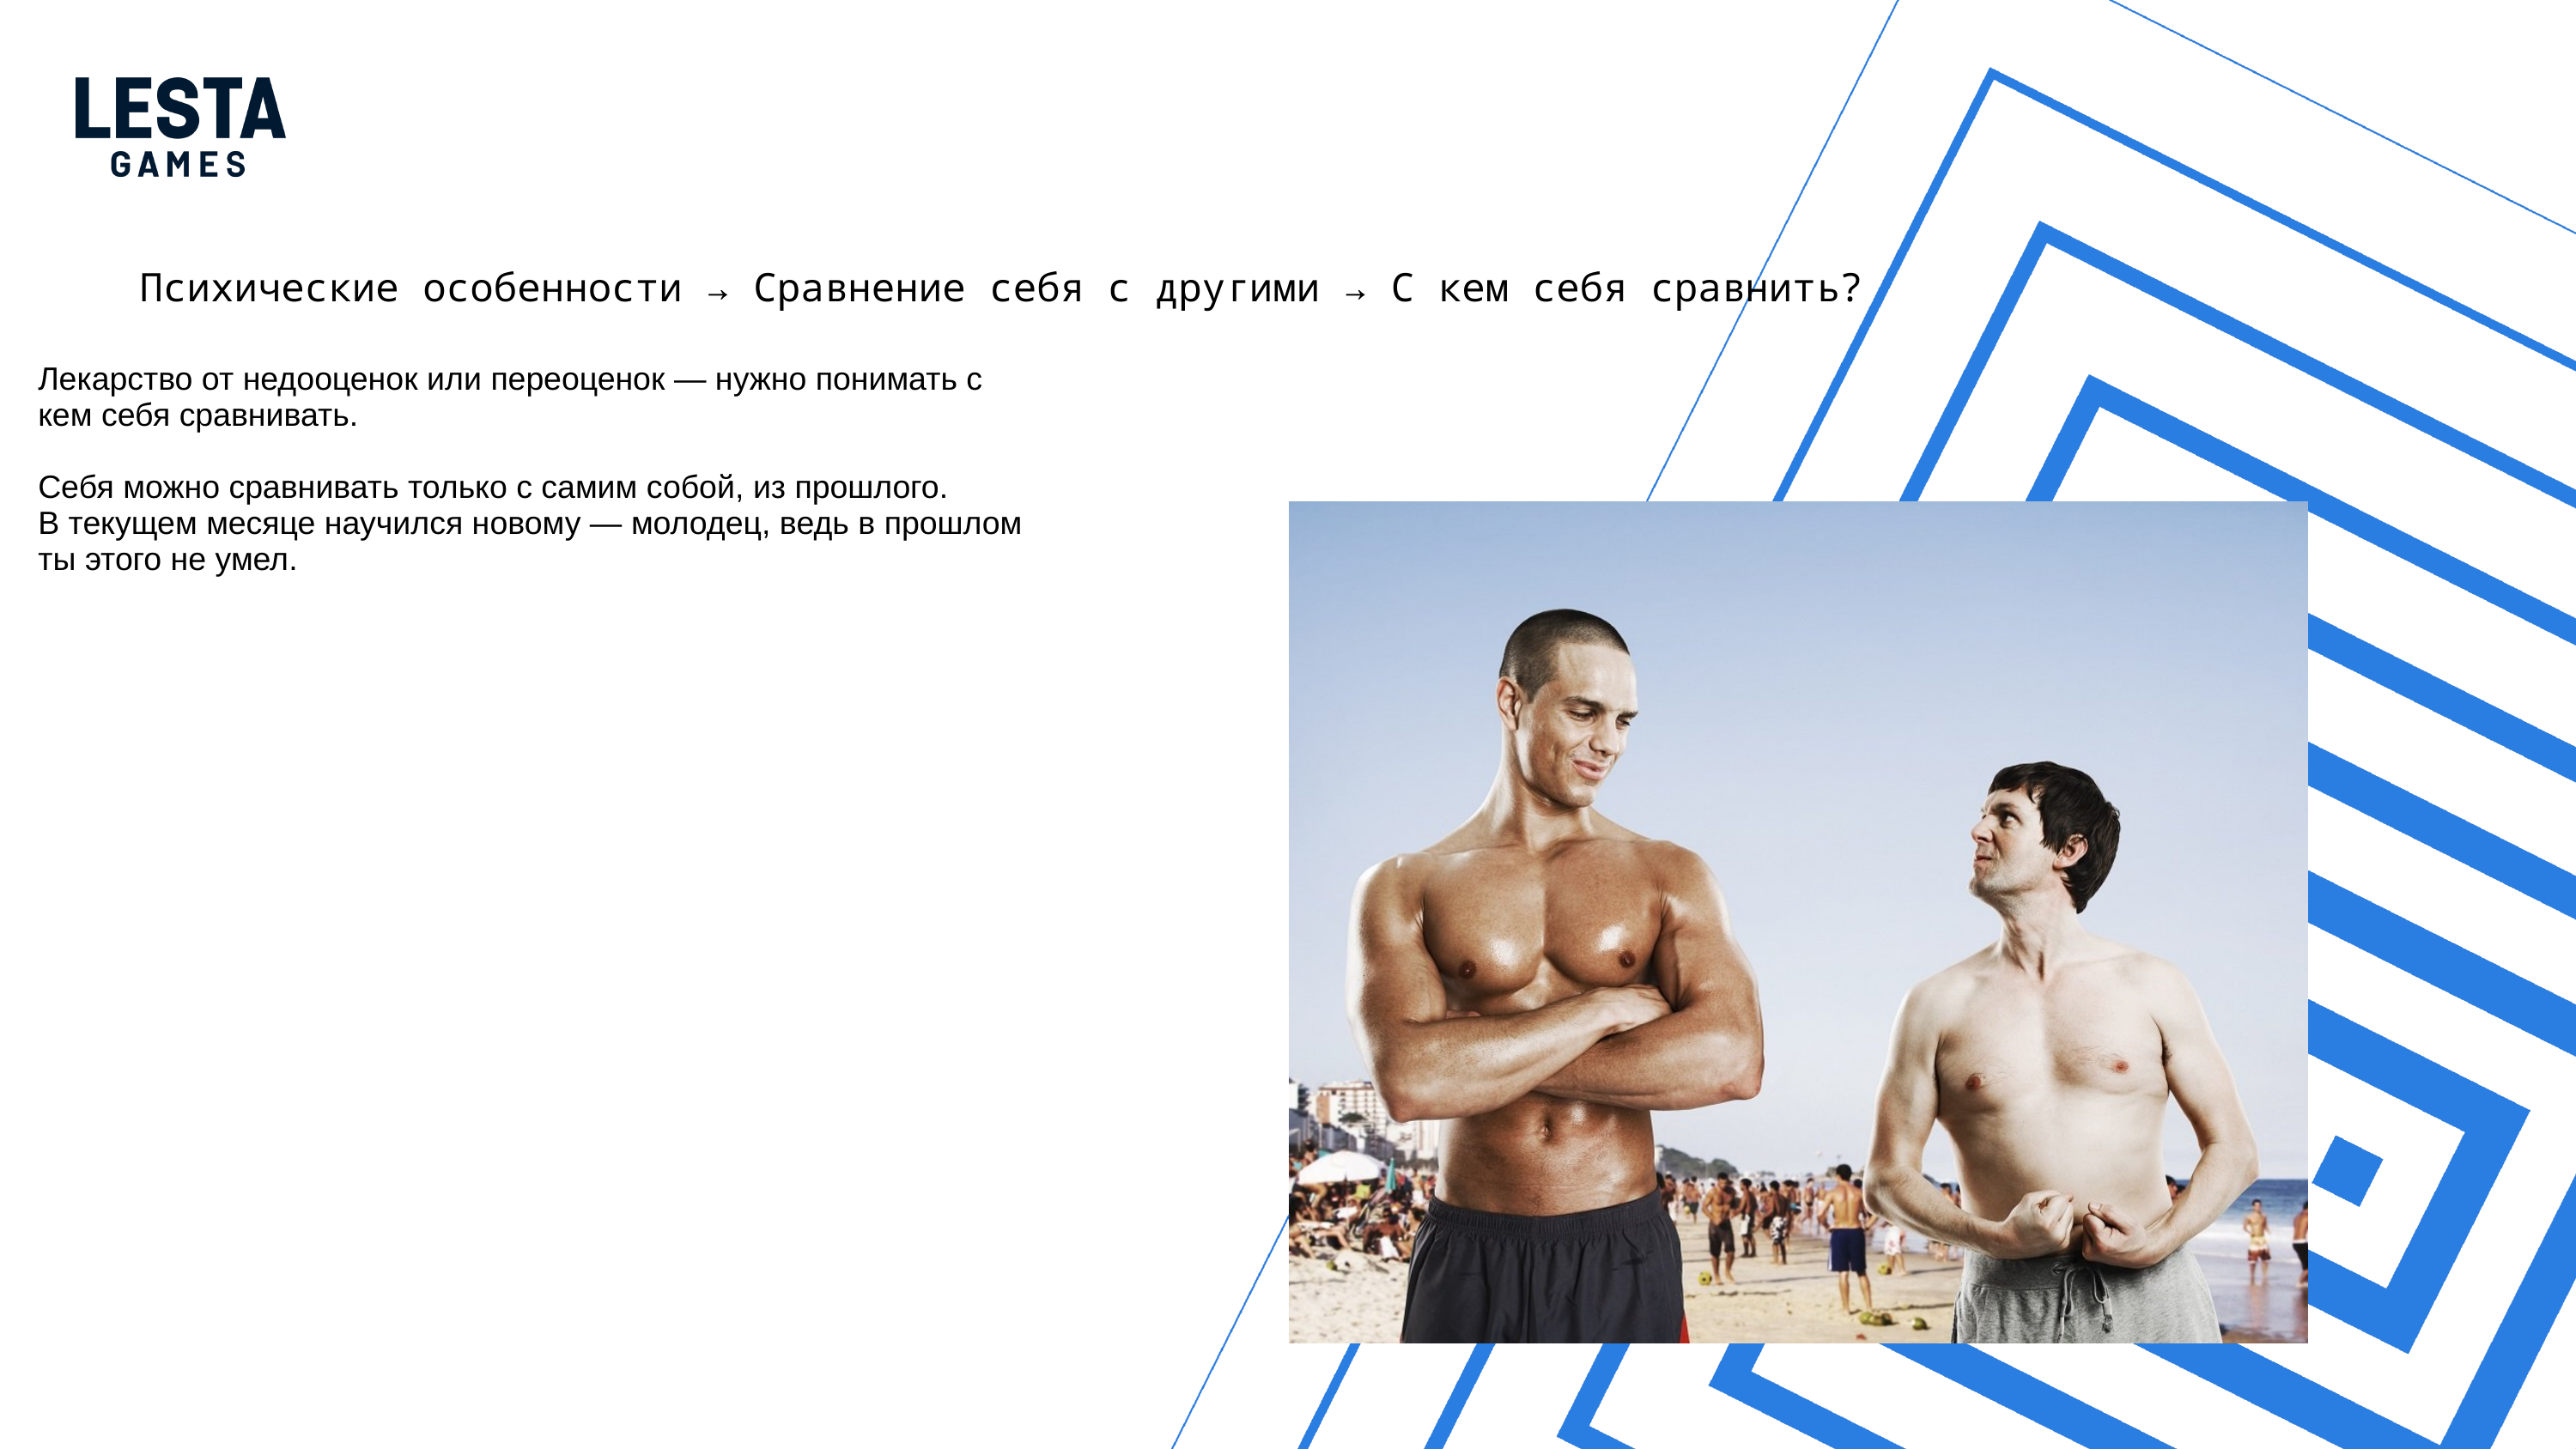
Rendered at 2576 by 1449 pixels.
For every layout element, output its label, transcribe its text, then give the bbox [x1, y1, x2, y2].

picture [1100, 0, 2576, 1449]
picture [76, 77, 286, 178]
text_box Лекарство от недооценок или переоценок — нужно понимать с кем себя сравнивать. Себя можно сравнивать только с самим собой, из прошлого. В текущем месяце научился новому — молодец, ведь в прошлом ты этого не умел. [25, 355, 1040, 1420]
text_box Психические особенности → Сравнение себя с другими → С кем себя сравнить? [126, 253, 1900, 318]
